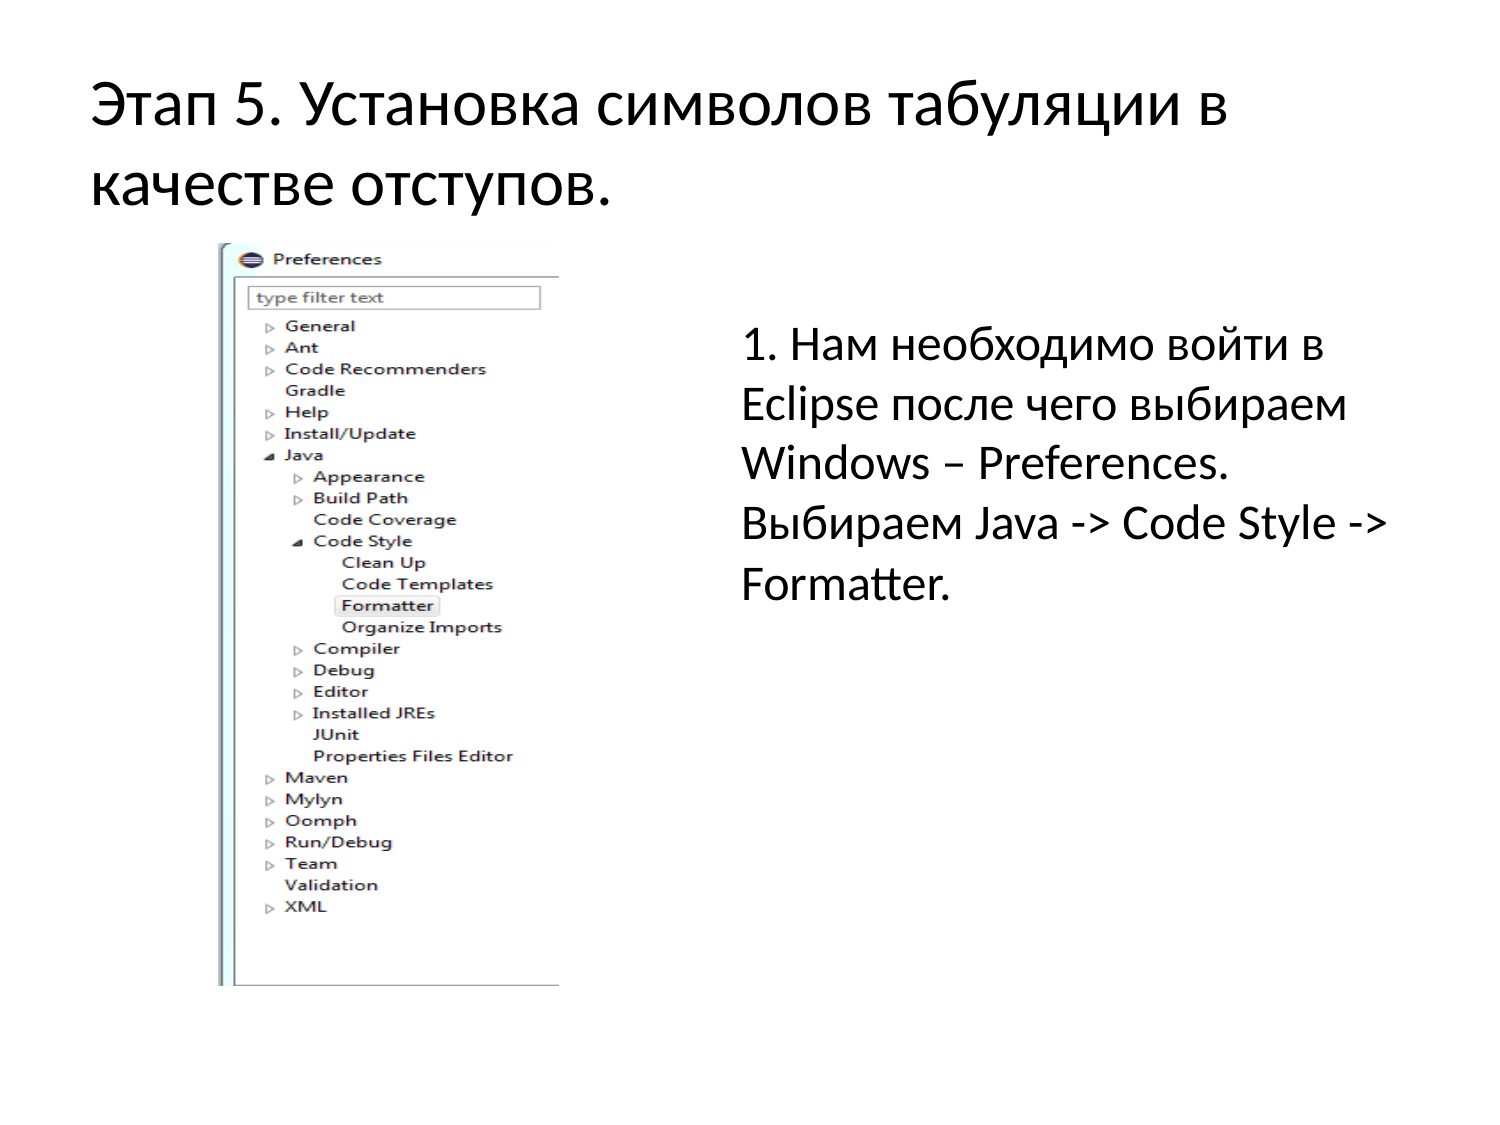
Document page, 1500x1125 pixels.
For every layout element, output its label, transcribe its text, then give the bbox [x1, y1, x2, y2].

title Этап 5. Установка символов табуляции в качестве отступов. [75, 45, 1425, 233]
picture [218, 243, 559, 986]
text_box 1. Нам необходимо войти в Eclipse после чего выбираем Windows – Preferences. Выбираем Java -> Code Style -> Formatter. [726, 302, 1430, 618]
